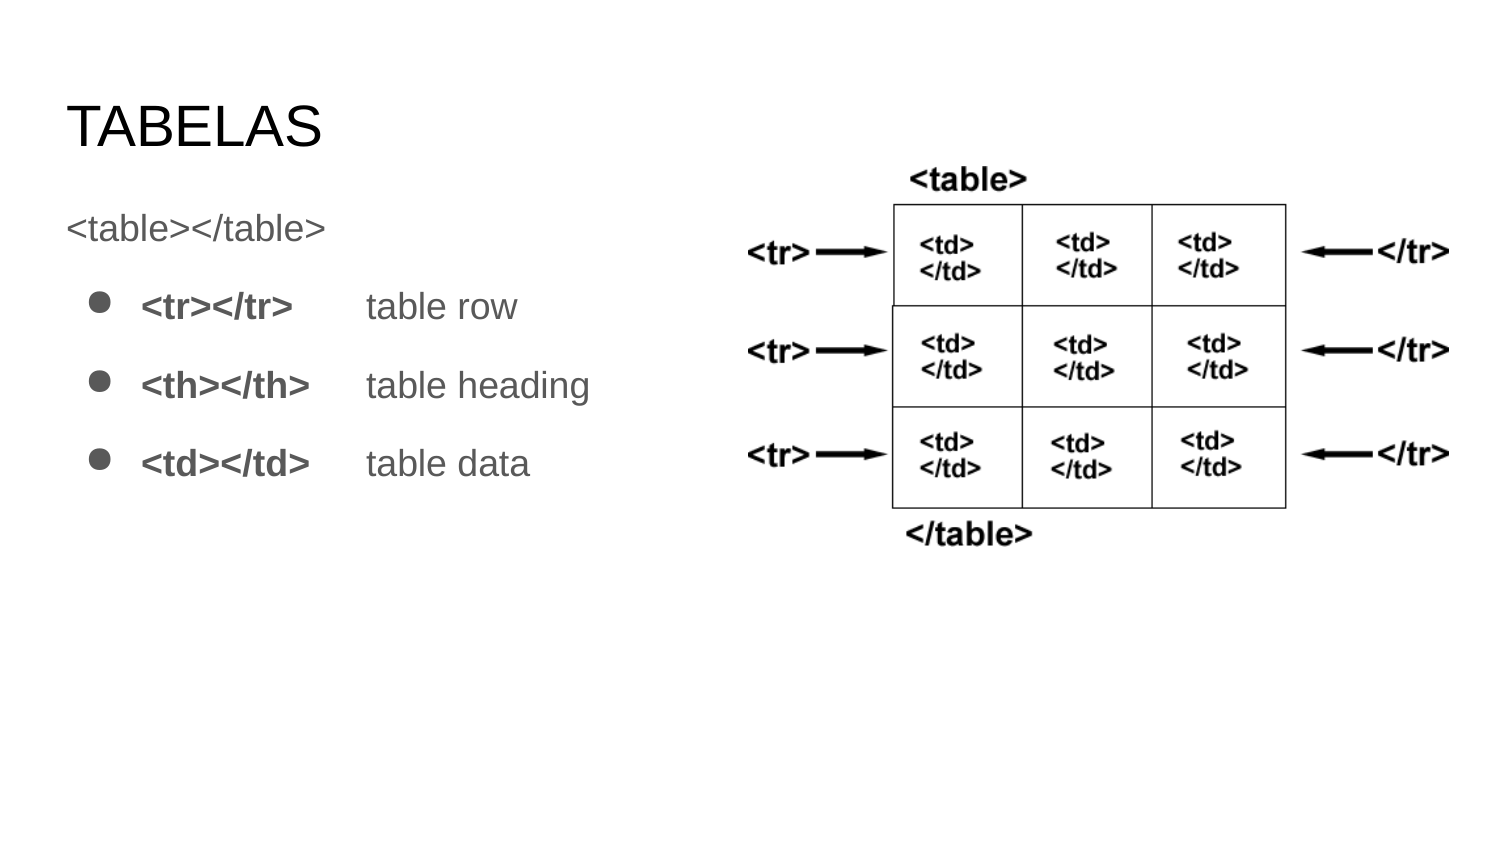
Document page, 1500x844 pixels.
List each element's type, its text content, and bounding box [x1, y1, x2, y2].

list <table></table> <tr></tr> table row <th></th> table heading <td></td> table data [51, 189, 1449, 750]
picture [748, 166, 1449, 547]
title TABELAS [51, 72, 1449, 167]
